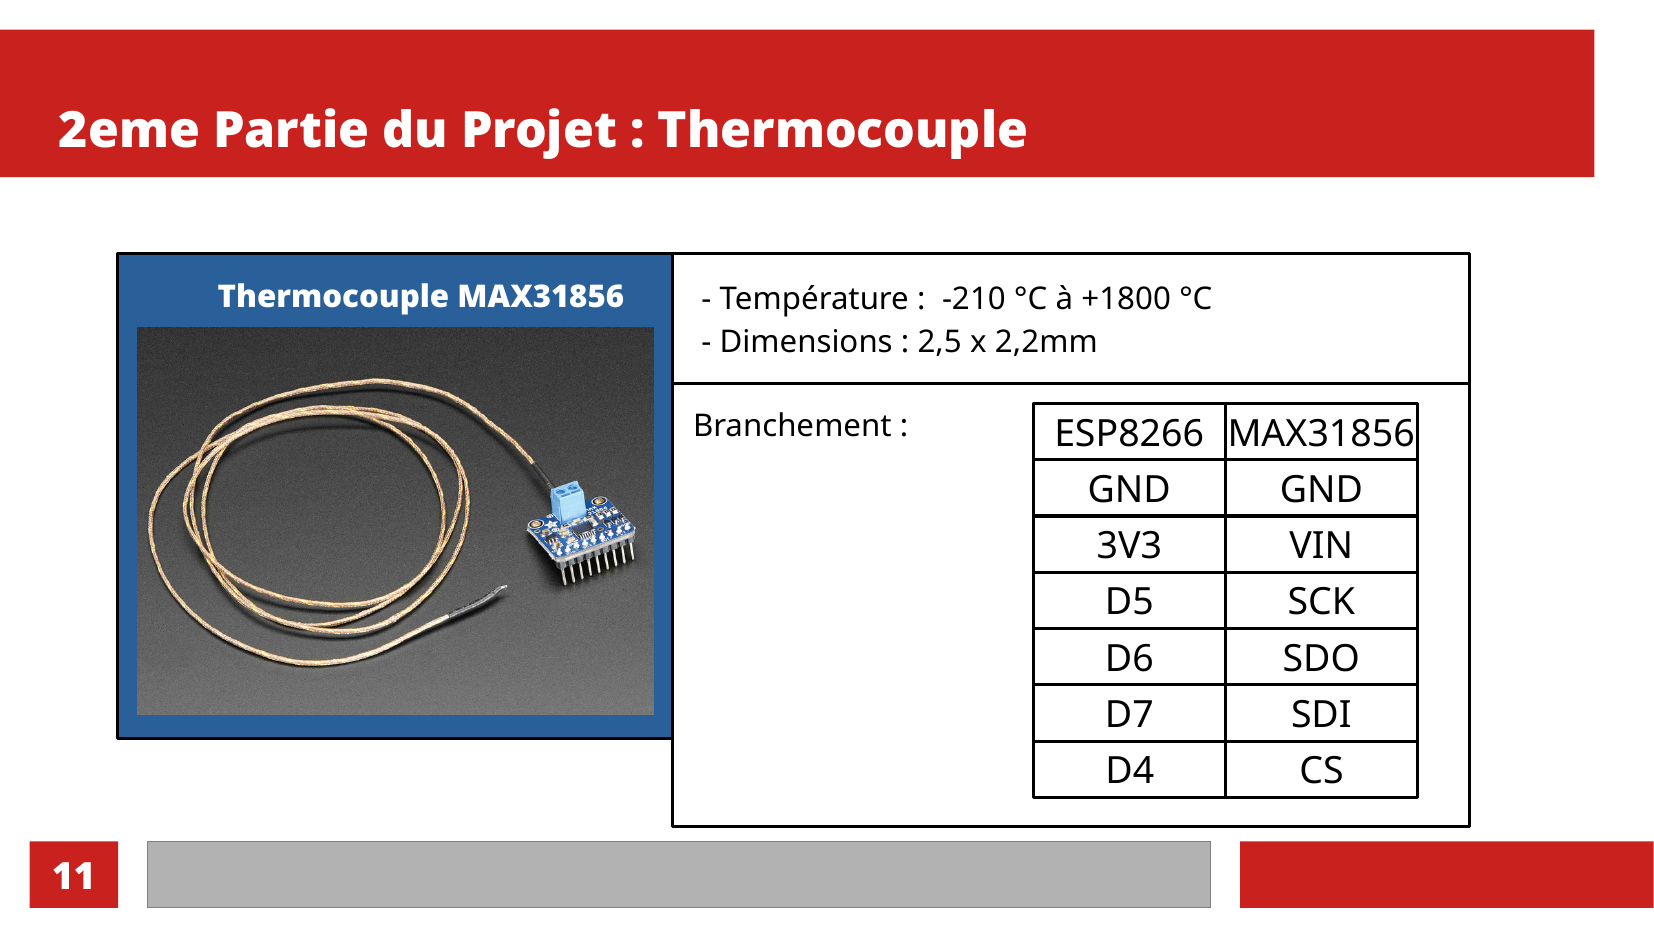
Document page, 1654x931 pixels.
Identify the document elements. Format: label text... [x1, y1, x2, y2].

text_box SDO [1225, 628, 1418, 684]
text_box 3V3 [1033, 516, 1226, 573]
text_box MAX31856 [1225, 403, 1418, 459]
text_box D4 [1033, 741, 1225, 798]
text_box [117, 253, 1470, 827]
text_box D6 [1033, 628, 1225, 684]
text_box SCK [1226, 572, 1418, 628]
text_box VIN [1226, 516, 1418, 572]
text_box GND [1226, 459, 1418, 516]
picture [137, 327, 654, 715]
text_box - Température : -210 °C à +1800 °C - Dimensions : 2,5 x 2,2mm [678, 268, 1612, 395]
text_box ESP8266 [1033, 403, 1225, 459]
title 2eme Partie du Projet : Thermocouple [59, 44, 1595, 163]
text_box SDI [1226, 684, 1418, 741]
text_box D5 [1033, 573, 1226, 628]
text_box Branchement : [678, 395, 1612, 529]
text_box CS [1225, 741, 1418, 798]
text_box GND [1033, 459, 1226, 516]
text_box D7 [1033, 684, 1226, 741]
title Thermocouple MAX31856 [217, 271, 672, 317]
